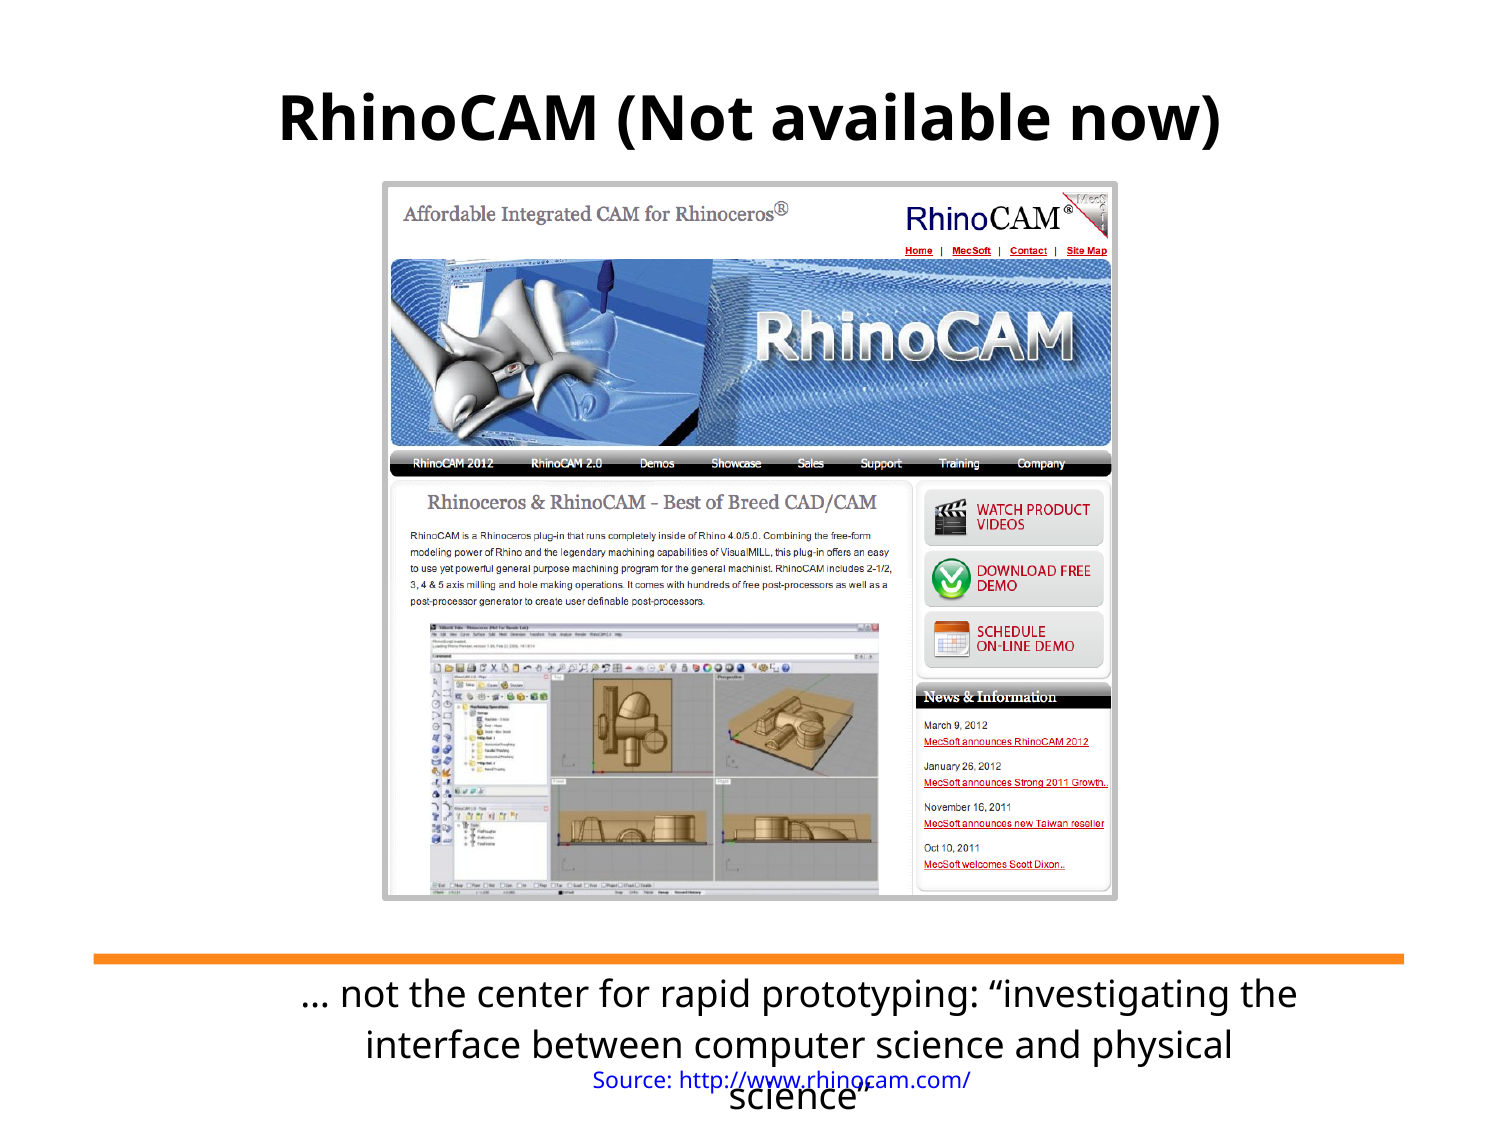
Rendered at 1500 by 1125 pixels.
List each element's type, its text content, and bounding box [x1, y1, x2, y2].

text_box Source: http://www.rhinocam.com/ [577, 1056, 923, 1098]
title RhinoCAM (Not available now) [75, 44, 1426, 188]
picture [0, 0, 1500, 1125]
text_box … not the center for rapid prototyping: “investigating the interface between computer science and physical science” [281, 960, 1319, 1064]
